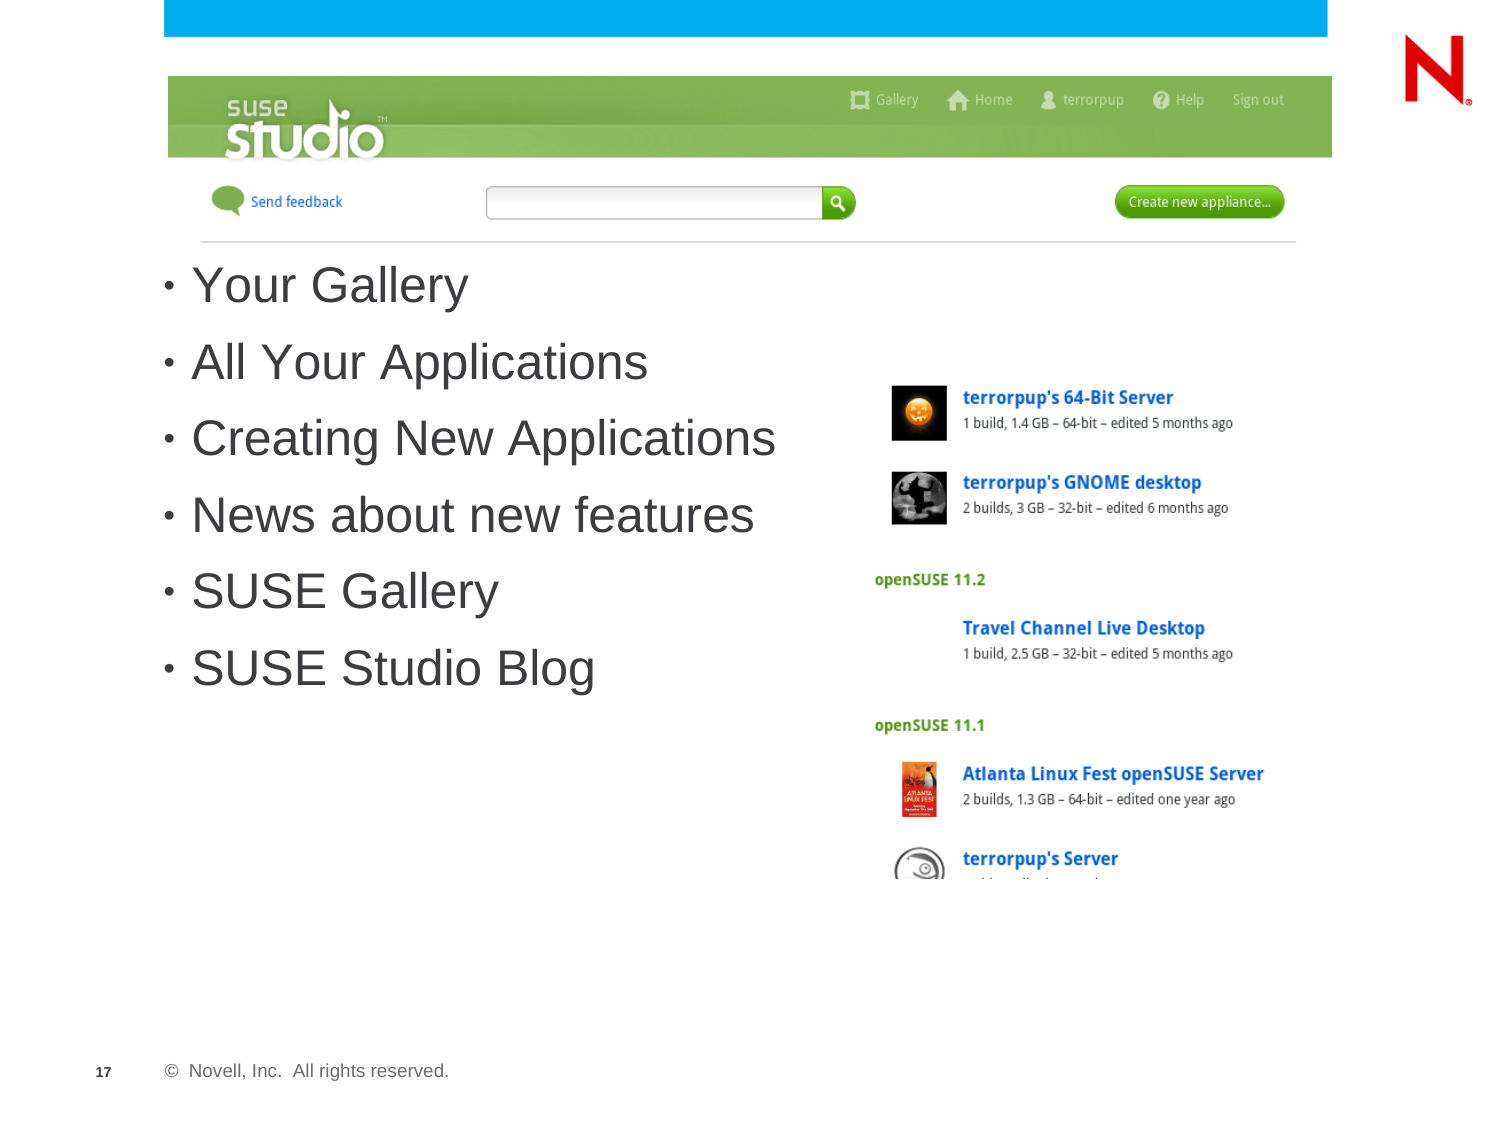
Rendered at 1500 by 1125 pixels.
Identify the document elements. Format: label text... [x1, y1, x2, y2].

picture [814, 380, 1324, 879]
picture [168, 76, 1332, 262]
picture [1403, 32, 1473, 107]
list Your Gallery All Your Applications Creating New Applications News about new features SUSE Gallery SUSE Studio Blog [163, 254, 1404, 986]
